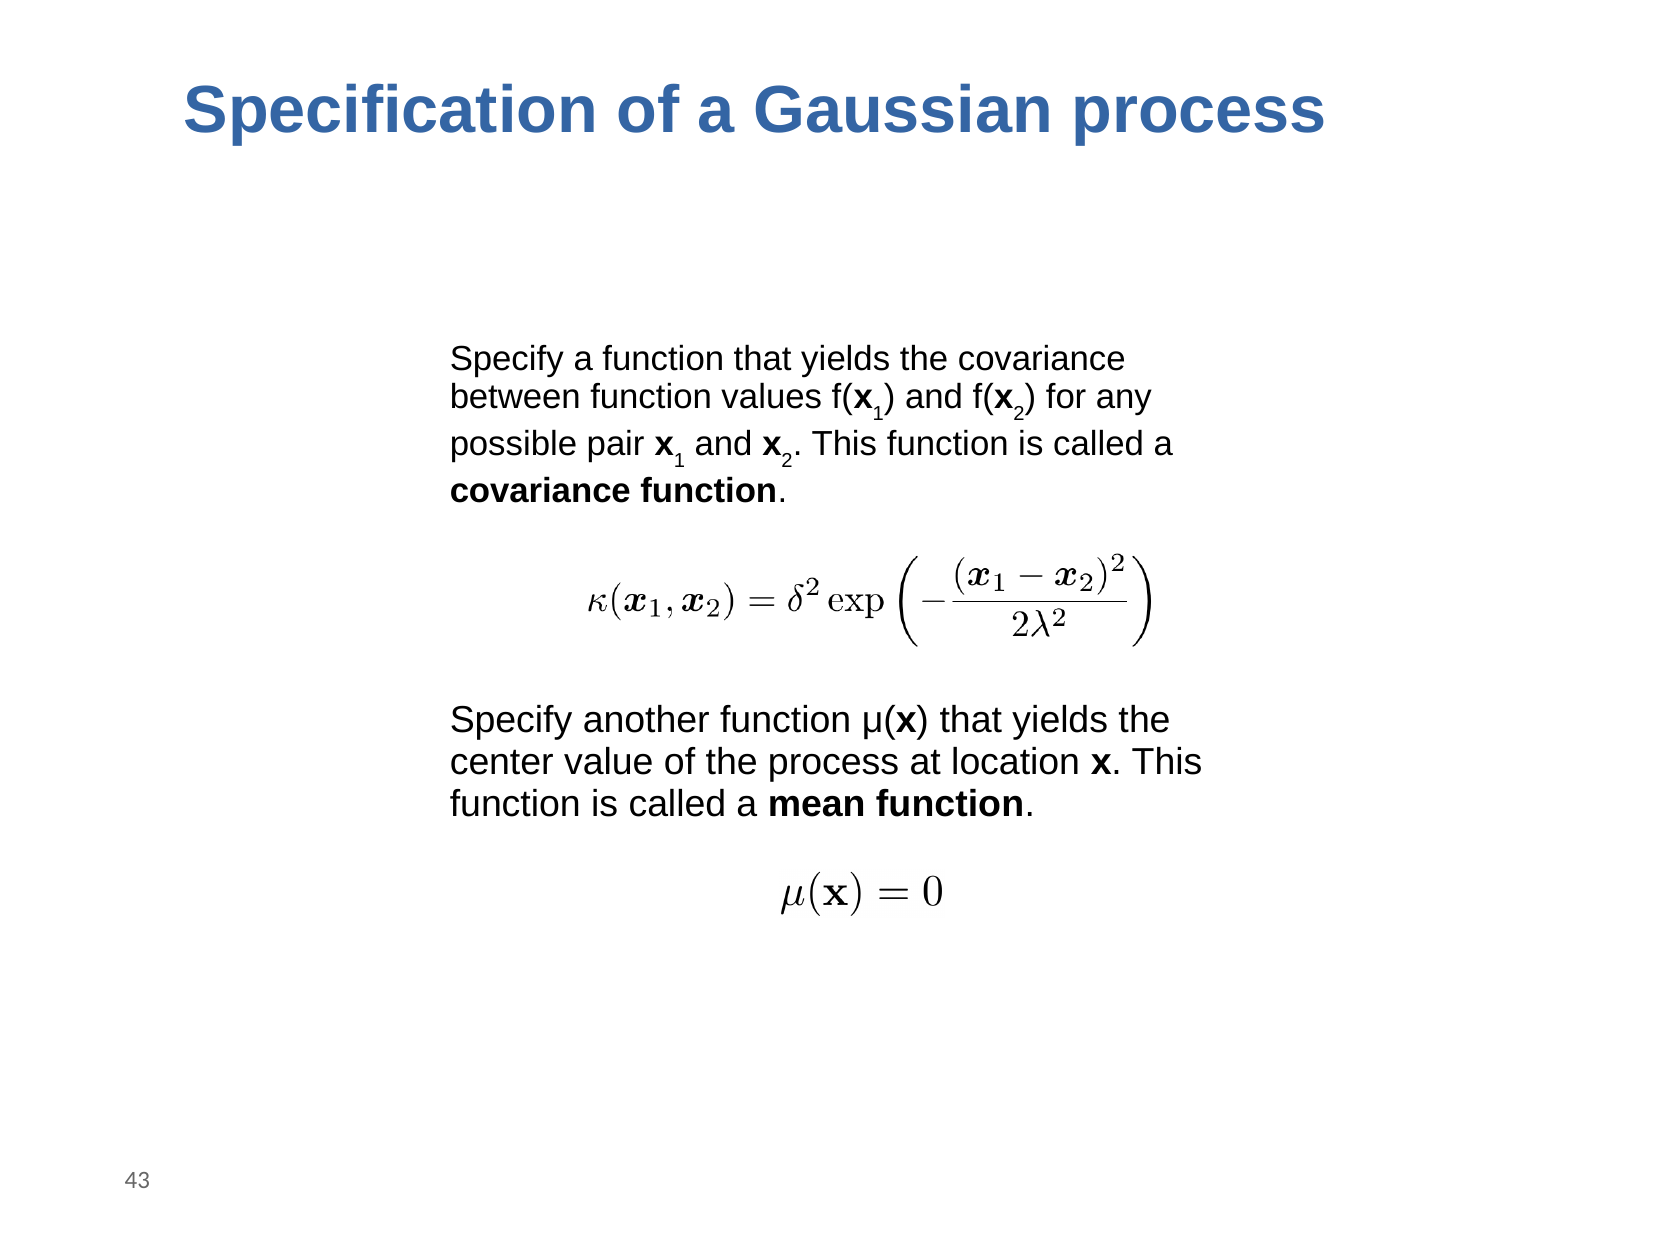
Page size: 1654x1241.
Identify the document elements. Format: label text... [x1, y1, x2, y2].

title Specification of a Gaussian process [147, 5, 1365, 213]
text_box Specify another function μ(x) that yields the center value of the process at location x. This function is called a mean function. [435, 691, 1262, 881]
picture [779, 869, 945, 918]
text_box Specify a function that yields the covariance between function values f(x1) and f(x2) for any possible pair x1 and x2. This function is called a covariance function. [435, 331, 1262, 521]
picture [584, 551, 1154, 648]
